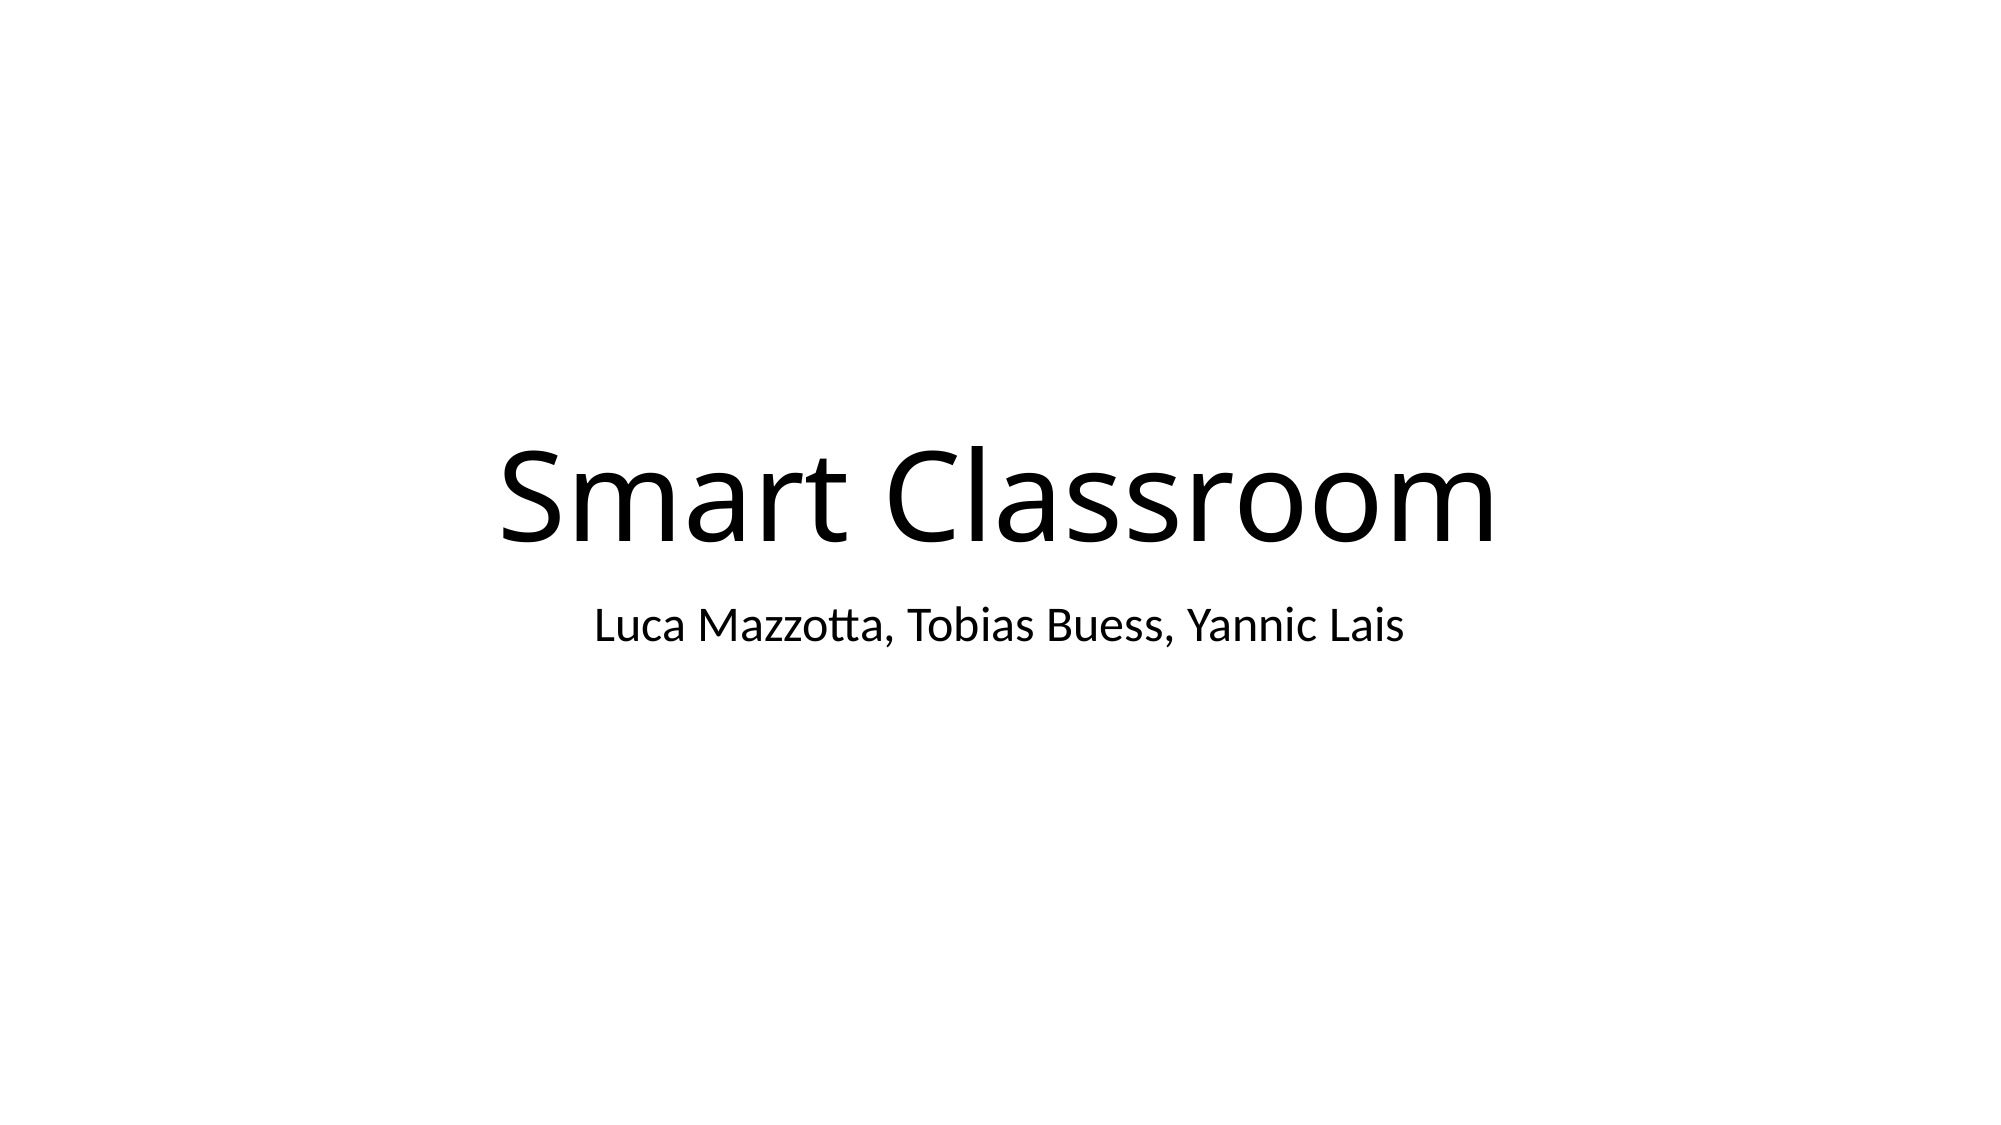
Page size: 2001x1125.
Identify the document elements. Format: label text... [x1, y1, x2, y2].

title Smart Classroom [249, 184, 1750, 576]
subtitle Luca Mazzotta, Tobias Buess, Yannic Lais [249, 590, 1750, 863]
